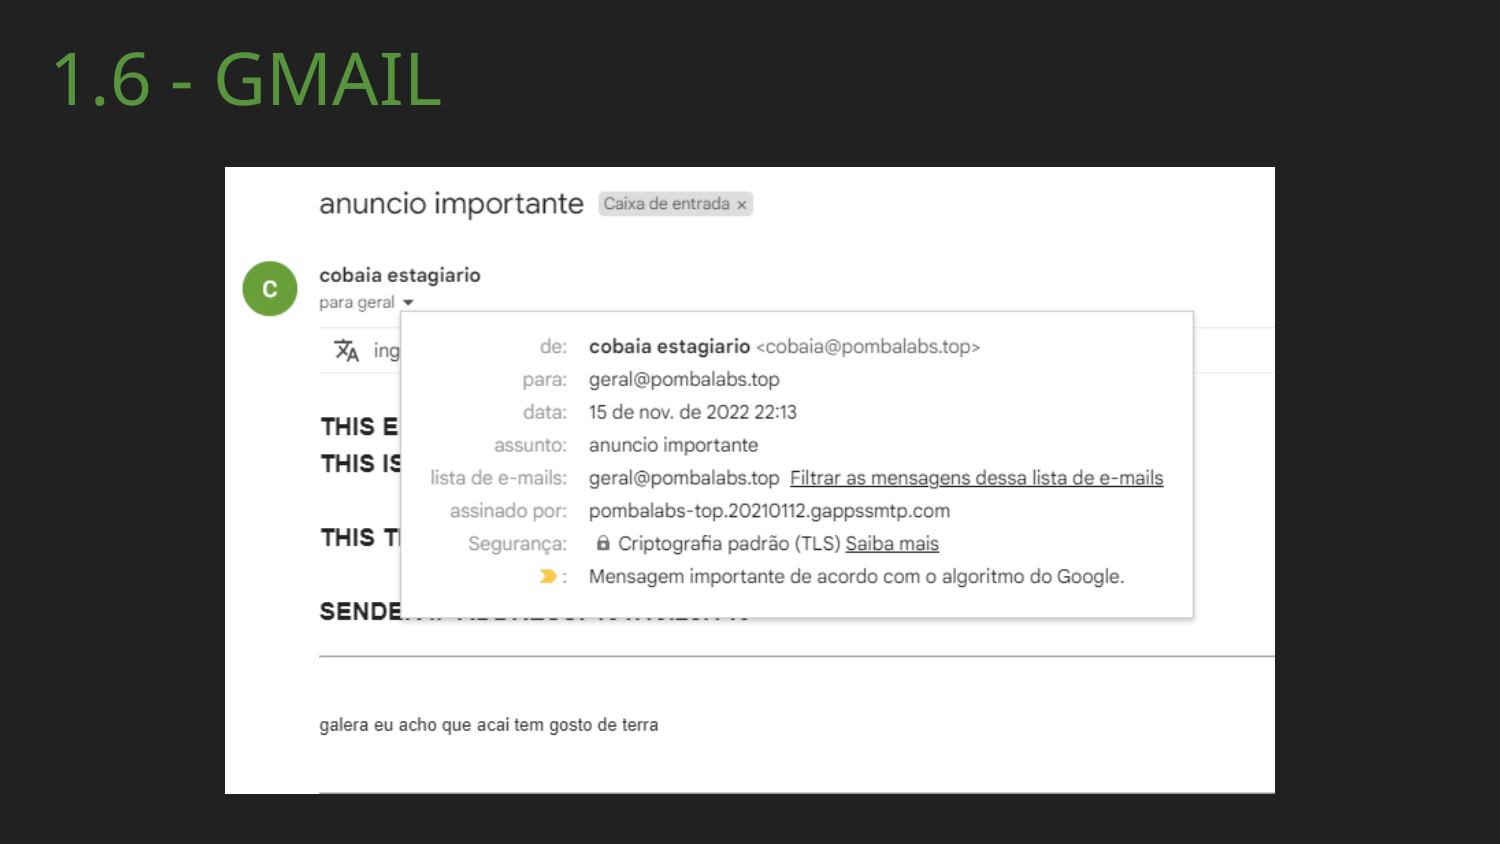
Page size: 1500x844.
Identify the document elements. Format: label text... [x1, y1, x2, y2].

picture [225, 167, 1275, 794]
title 1.6 - GMAIL [34, 17, 1432, 168]
